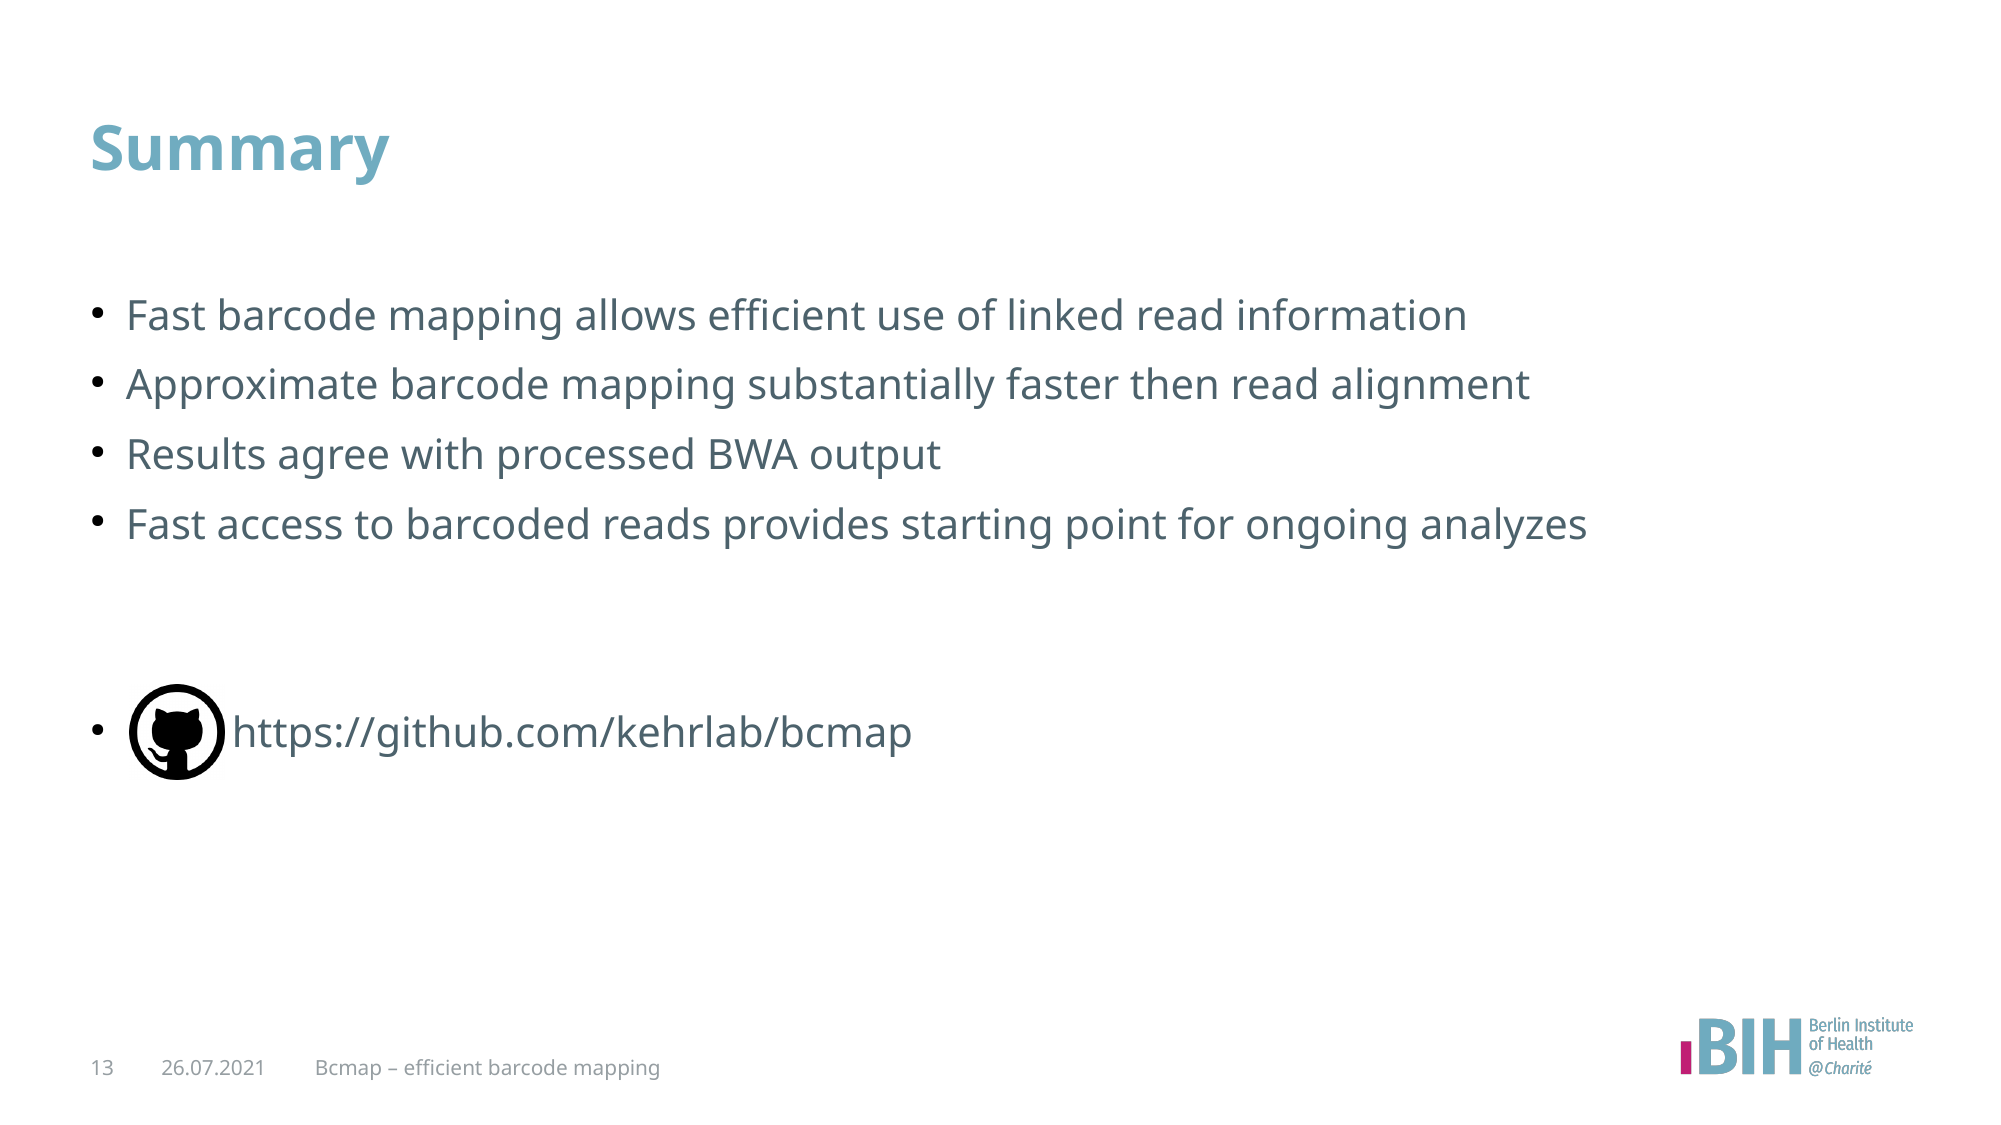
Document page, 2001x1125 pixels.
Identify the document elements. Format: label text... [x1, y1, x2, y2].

list Fast barcode mapping allows efficient use of linked read information Approximate barcode mapping substantially faster then read alignment Results agree with processed BWA output Fast access to barcoded reads provides starting point for ongoing analyzes https://github.com/kehrlab/bcmap [90, 278, 1737, 976]
footer Bcmap – efficient barcode mapping [314, 1046, 1024, 1083]
slide_number 26.07.2021 [161, 1046, 292, 1083]
picture [1660, 986, 1933, 1107]
slide_number <Foliennummer> [90, 1046, 138, 1083]
title Summary [90, 78, 1721, 220]
picture [129, 684, 225, 780]
